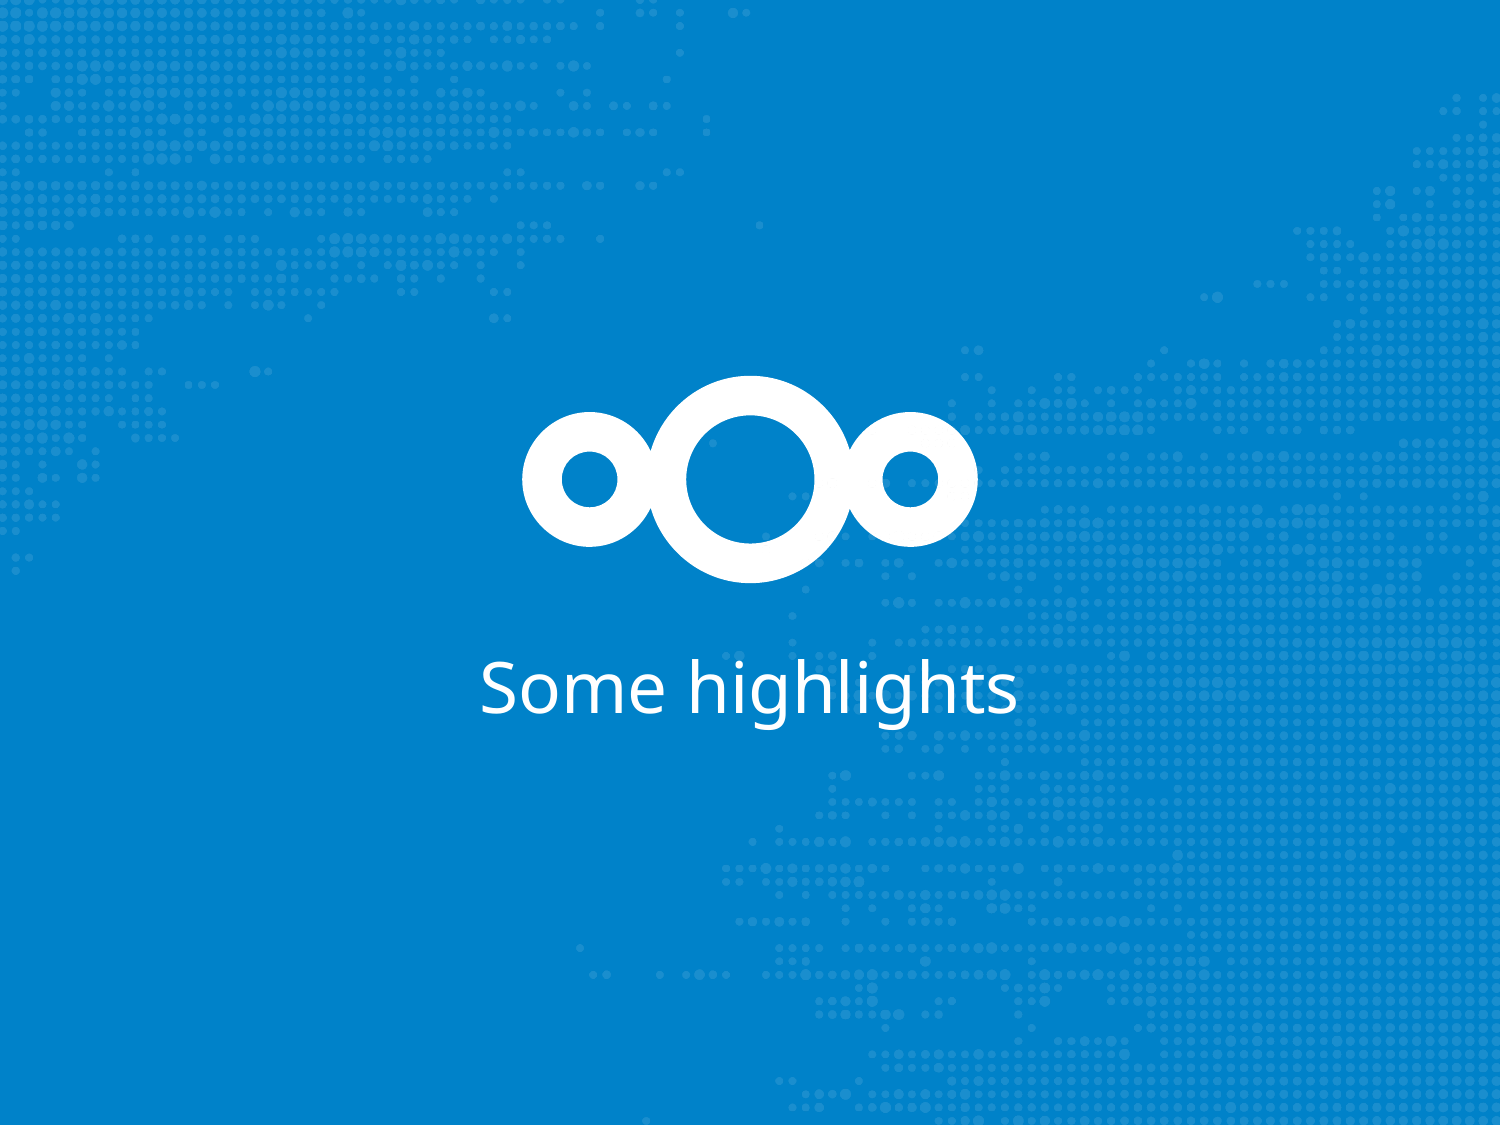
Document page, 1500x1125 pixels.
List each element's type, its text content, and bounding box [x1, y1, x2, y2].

title Some highlights [74, 591, 1425, 780]
